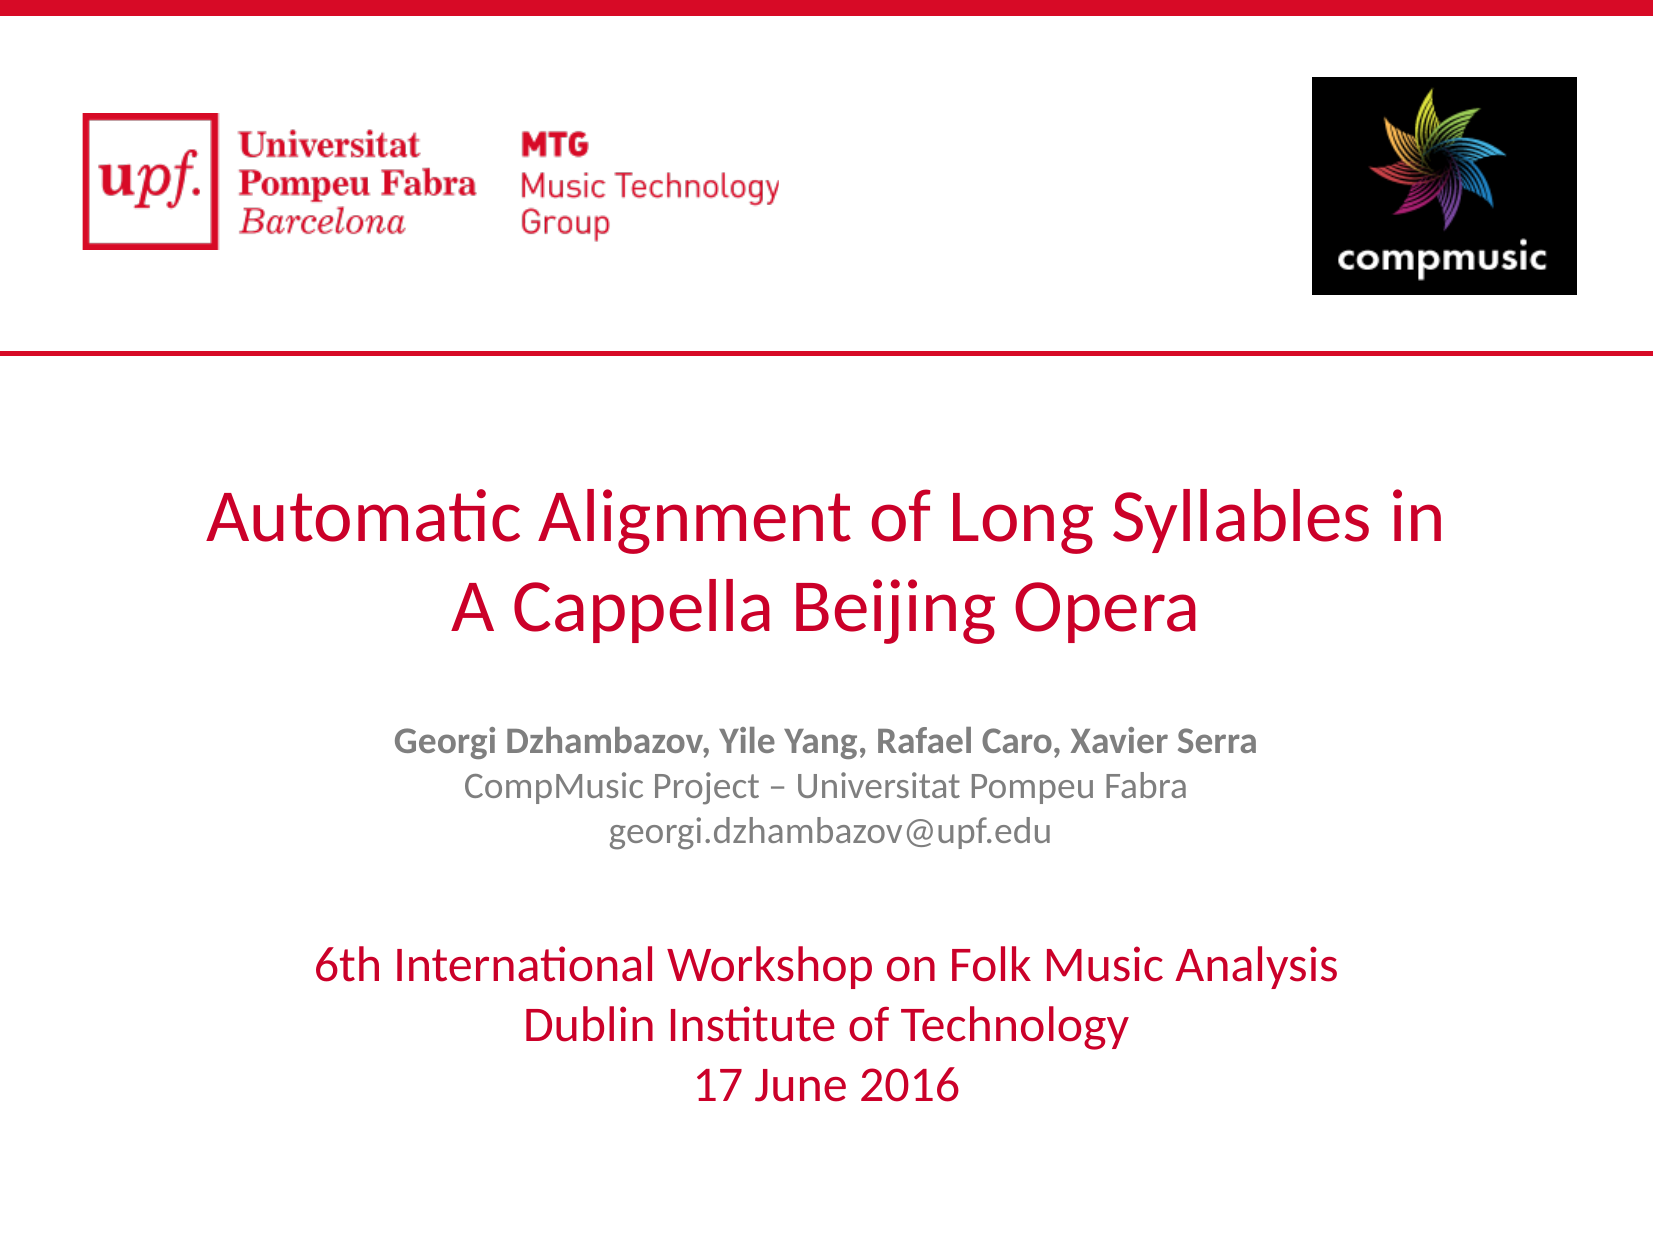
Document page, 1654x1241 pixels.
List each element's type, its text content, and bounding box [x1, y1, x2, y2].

text_box Georgi Dzhambazov, Yile Yang, Rafael Caro, Xavier Serra CompMusic Project – Universitat Pompeu Fabra georgi.dzhambazov@upf.edu [82, 708, 1571, 919]
text_box 6th International Workshop on Folk Music Analysis Dublin Institute of Technology 17 June 2016 [82, 924, 1571, 1114]
text_box Automatic Alignment of Long Syllables in A Cappella Beijing Opera [82, 459, 1571, 673]
picture [1312, 77, 1577, 295]
